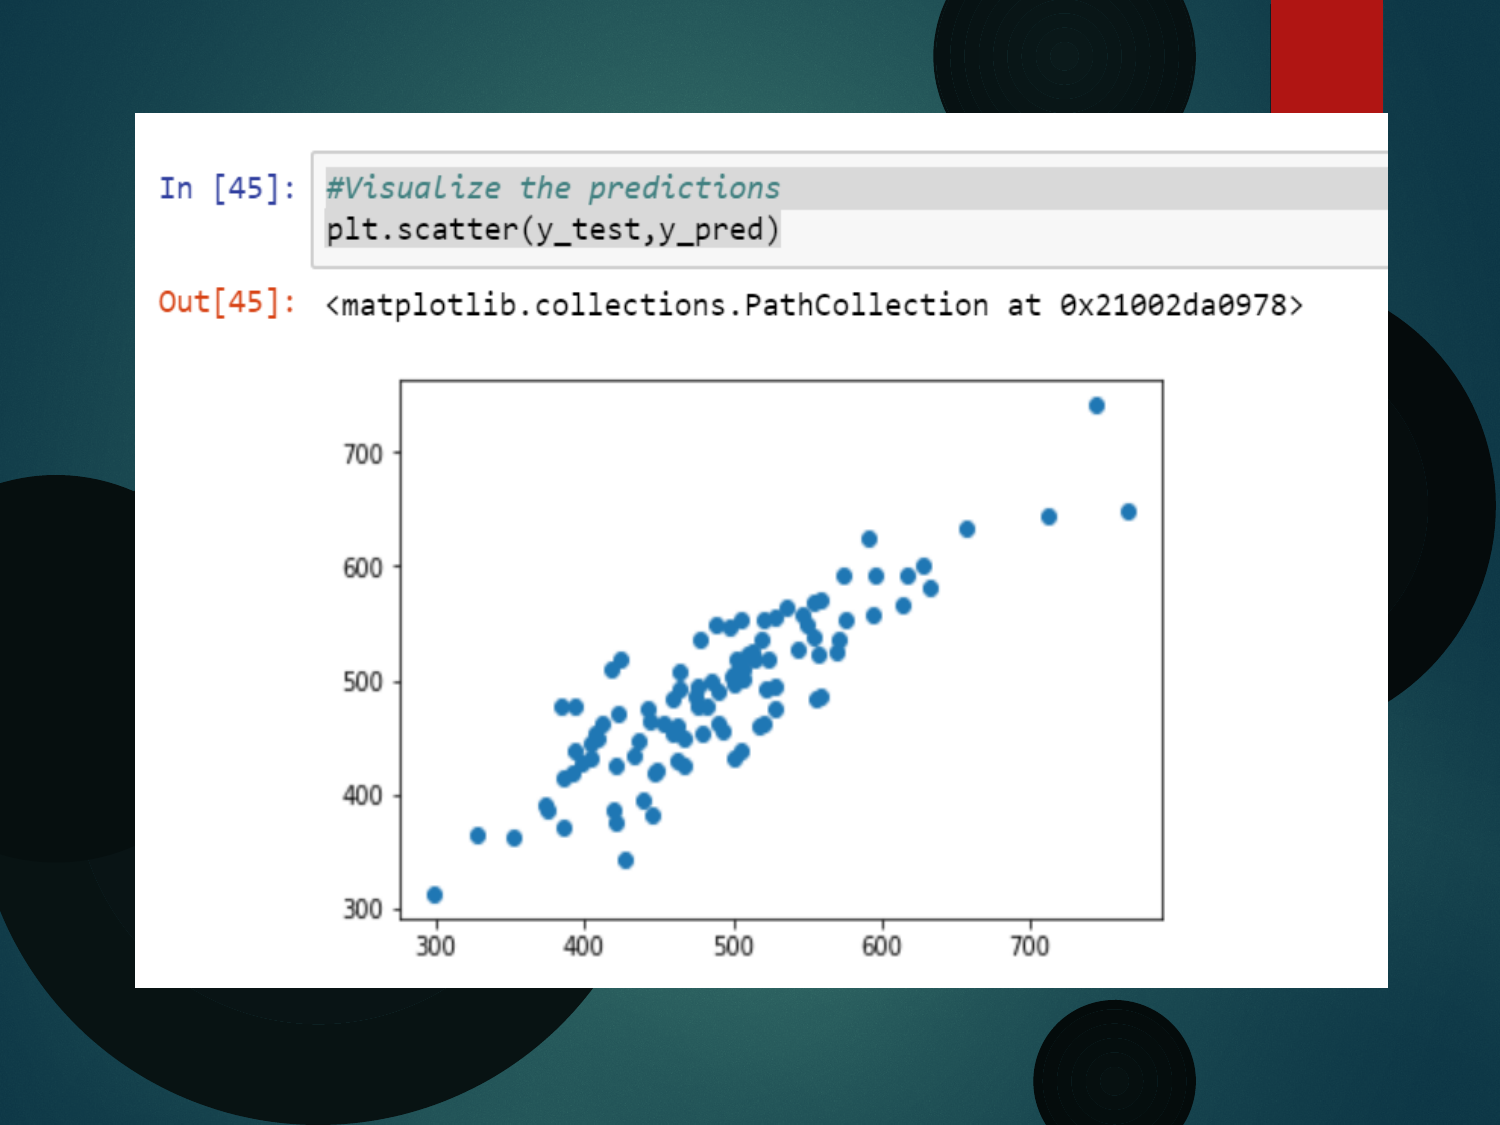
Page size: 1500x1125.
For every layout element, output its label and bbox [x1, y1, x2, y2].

picture [135, 113, 1388, 988]
